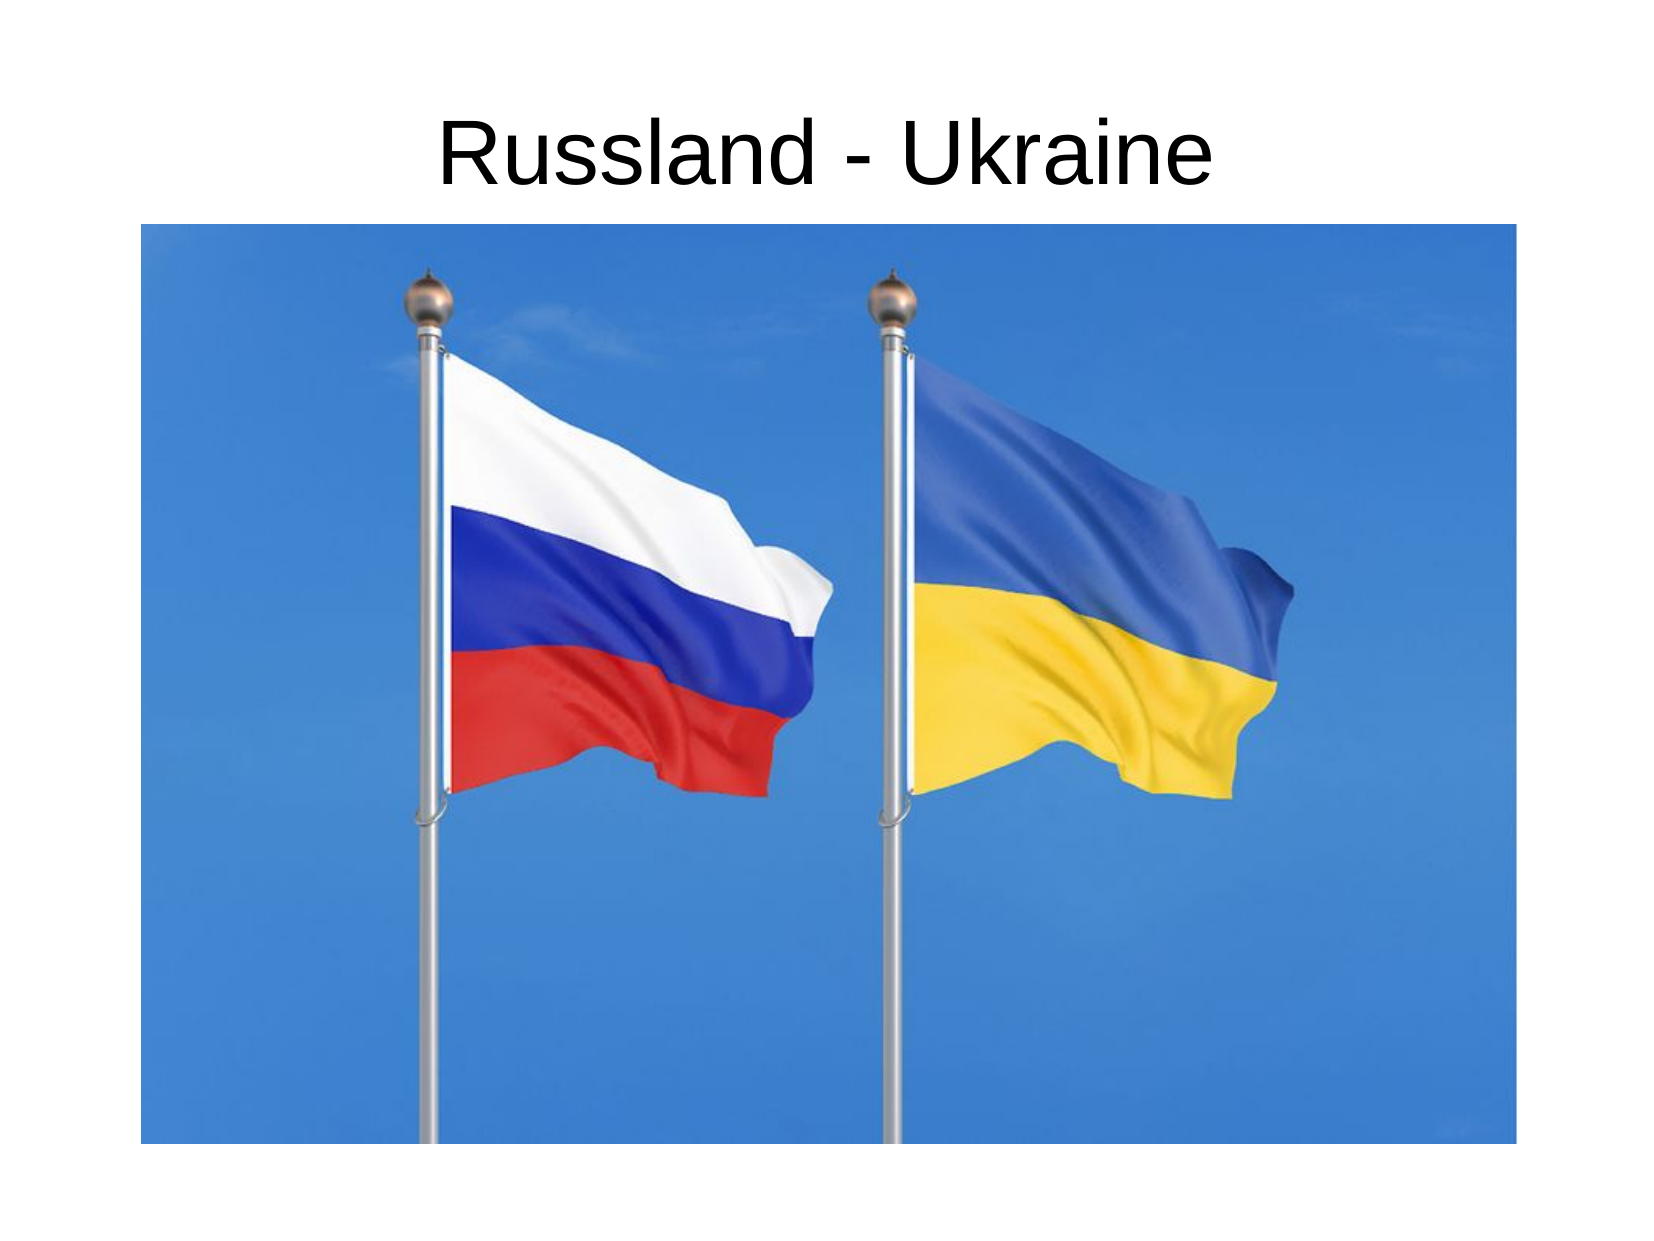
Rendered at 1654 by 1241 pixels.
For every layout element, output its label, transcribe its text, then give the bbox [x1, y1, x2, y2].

picture [141, 224, 1520, 1144]
title Russland - Ukraine [82, 49, 1571, 257]
